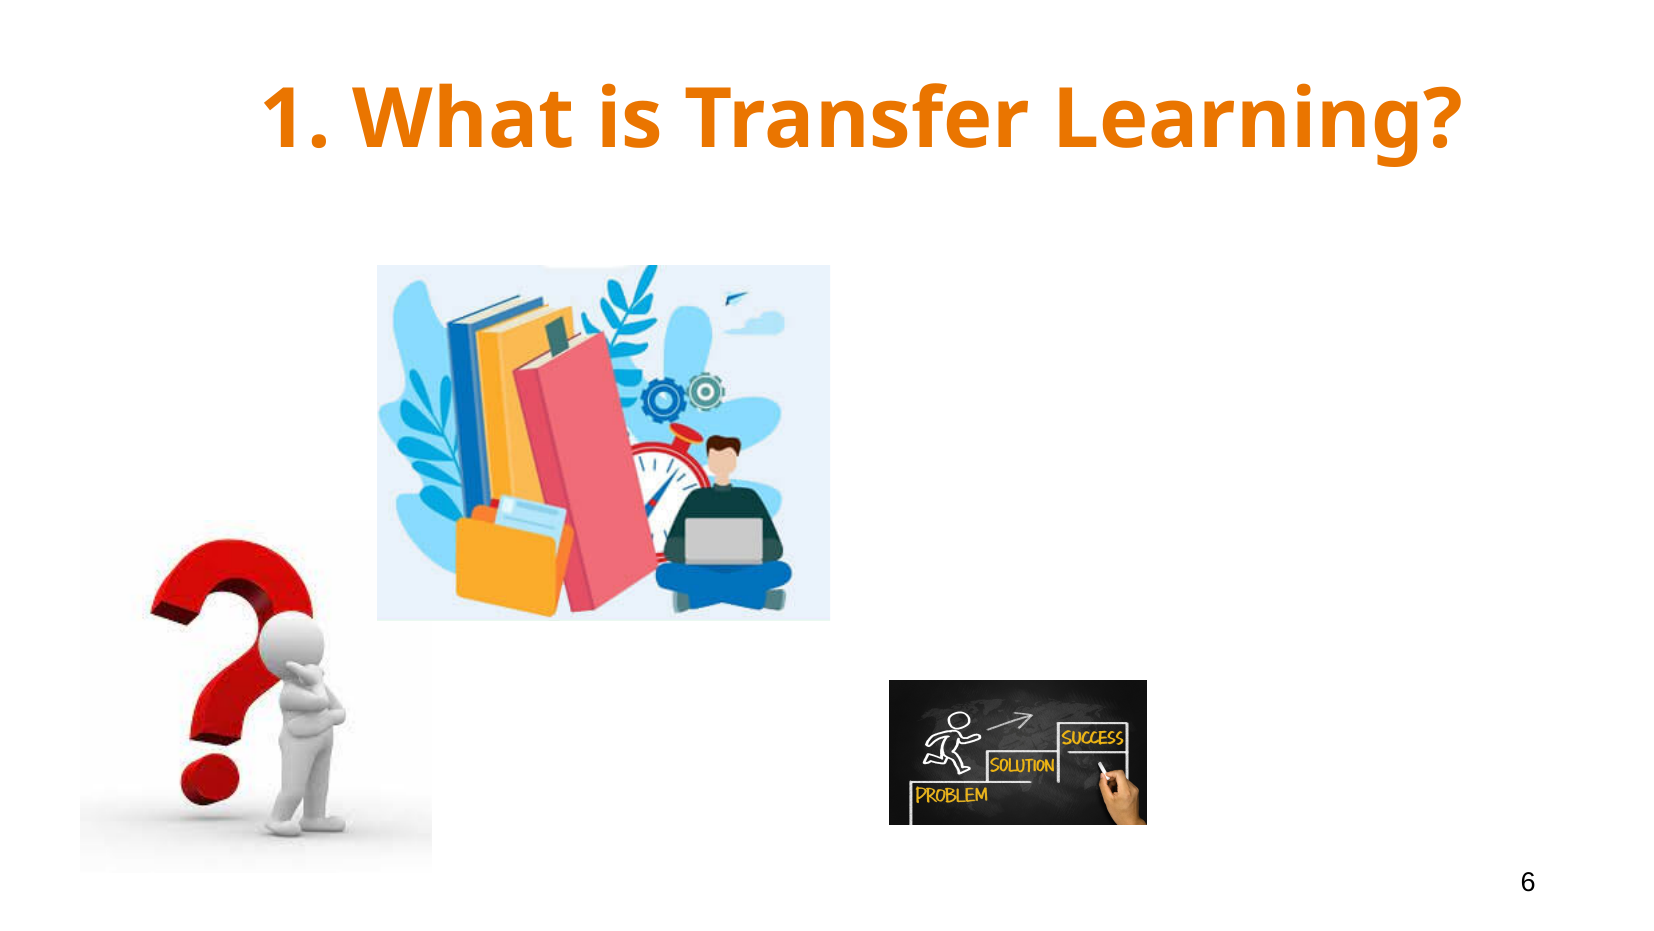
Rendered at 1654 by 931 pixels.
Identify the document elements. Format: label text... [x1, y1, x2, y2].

picture [889, 680, 1147, 825]
title 1. What is Transfer Learning? [82, 37, 1571, 193]
picture [80, 265, 831, 873]
